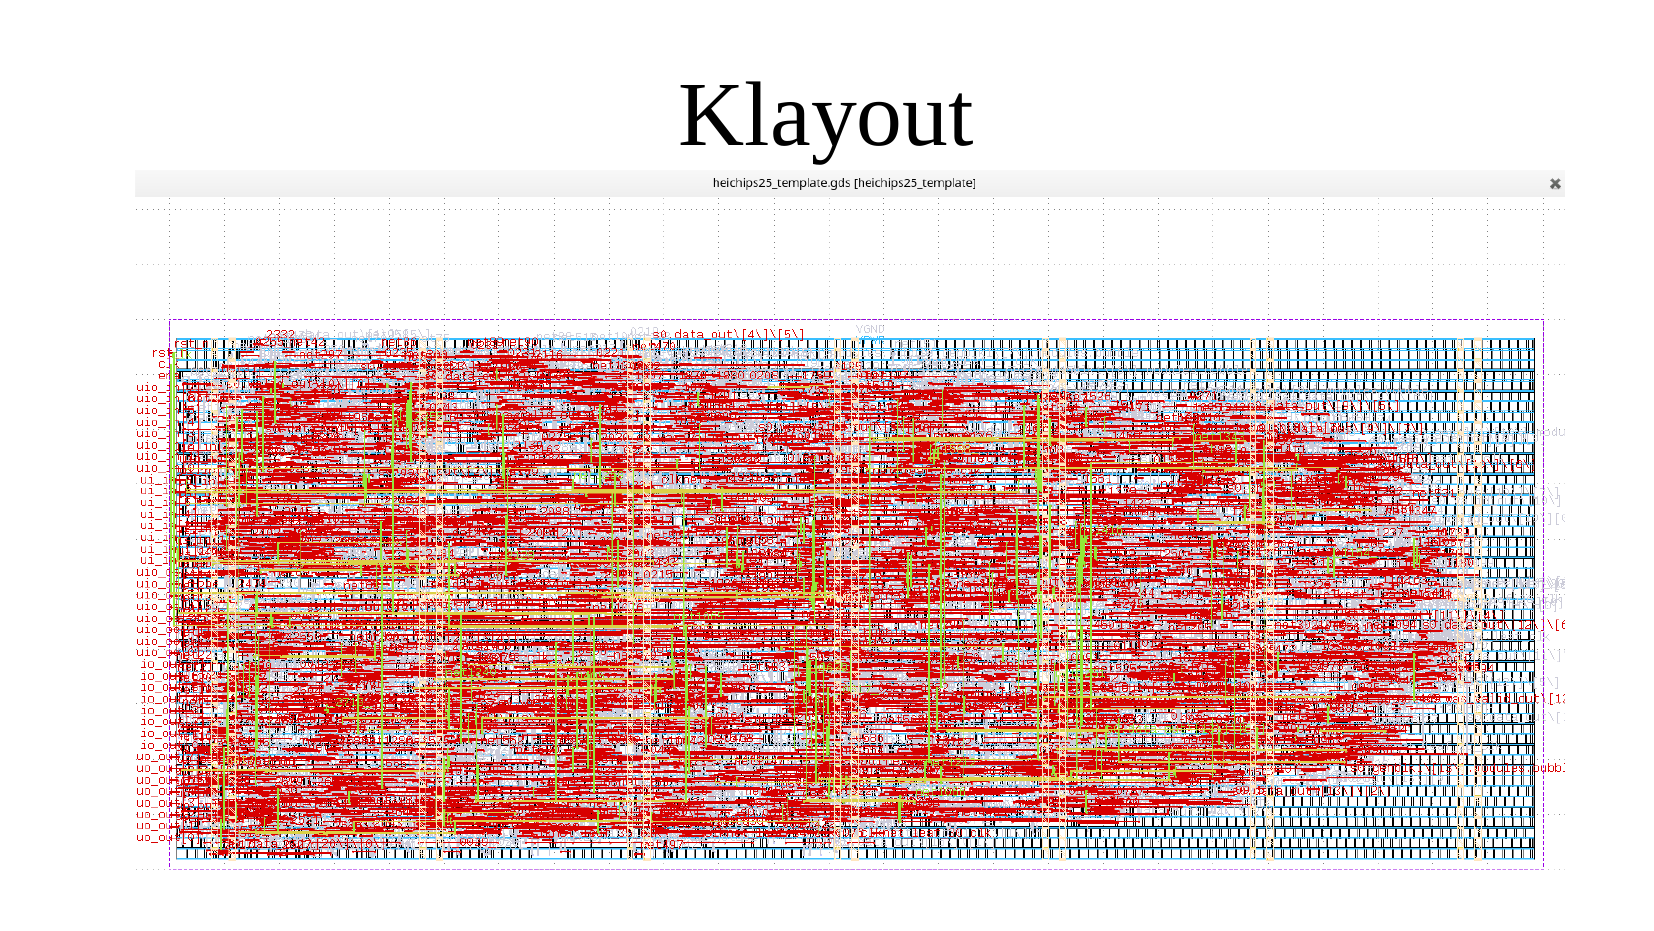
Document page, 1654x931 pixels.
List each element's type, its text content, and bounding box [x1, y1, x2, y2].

title Klayout [82, 37, 1571, 193]
picture [135, 170, 1565, 871]
